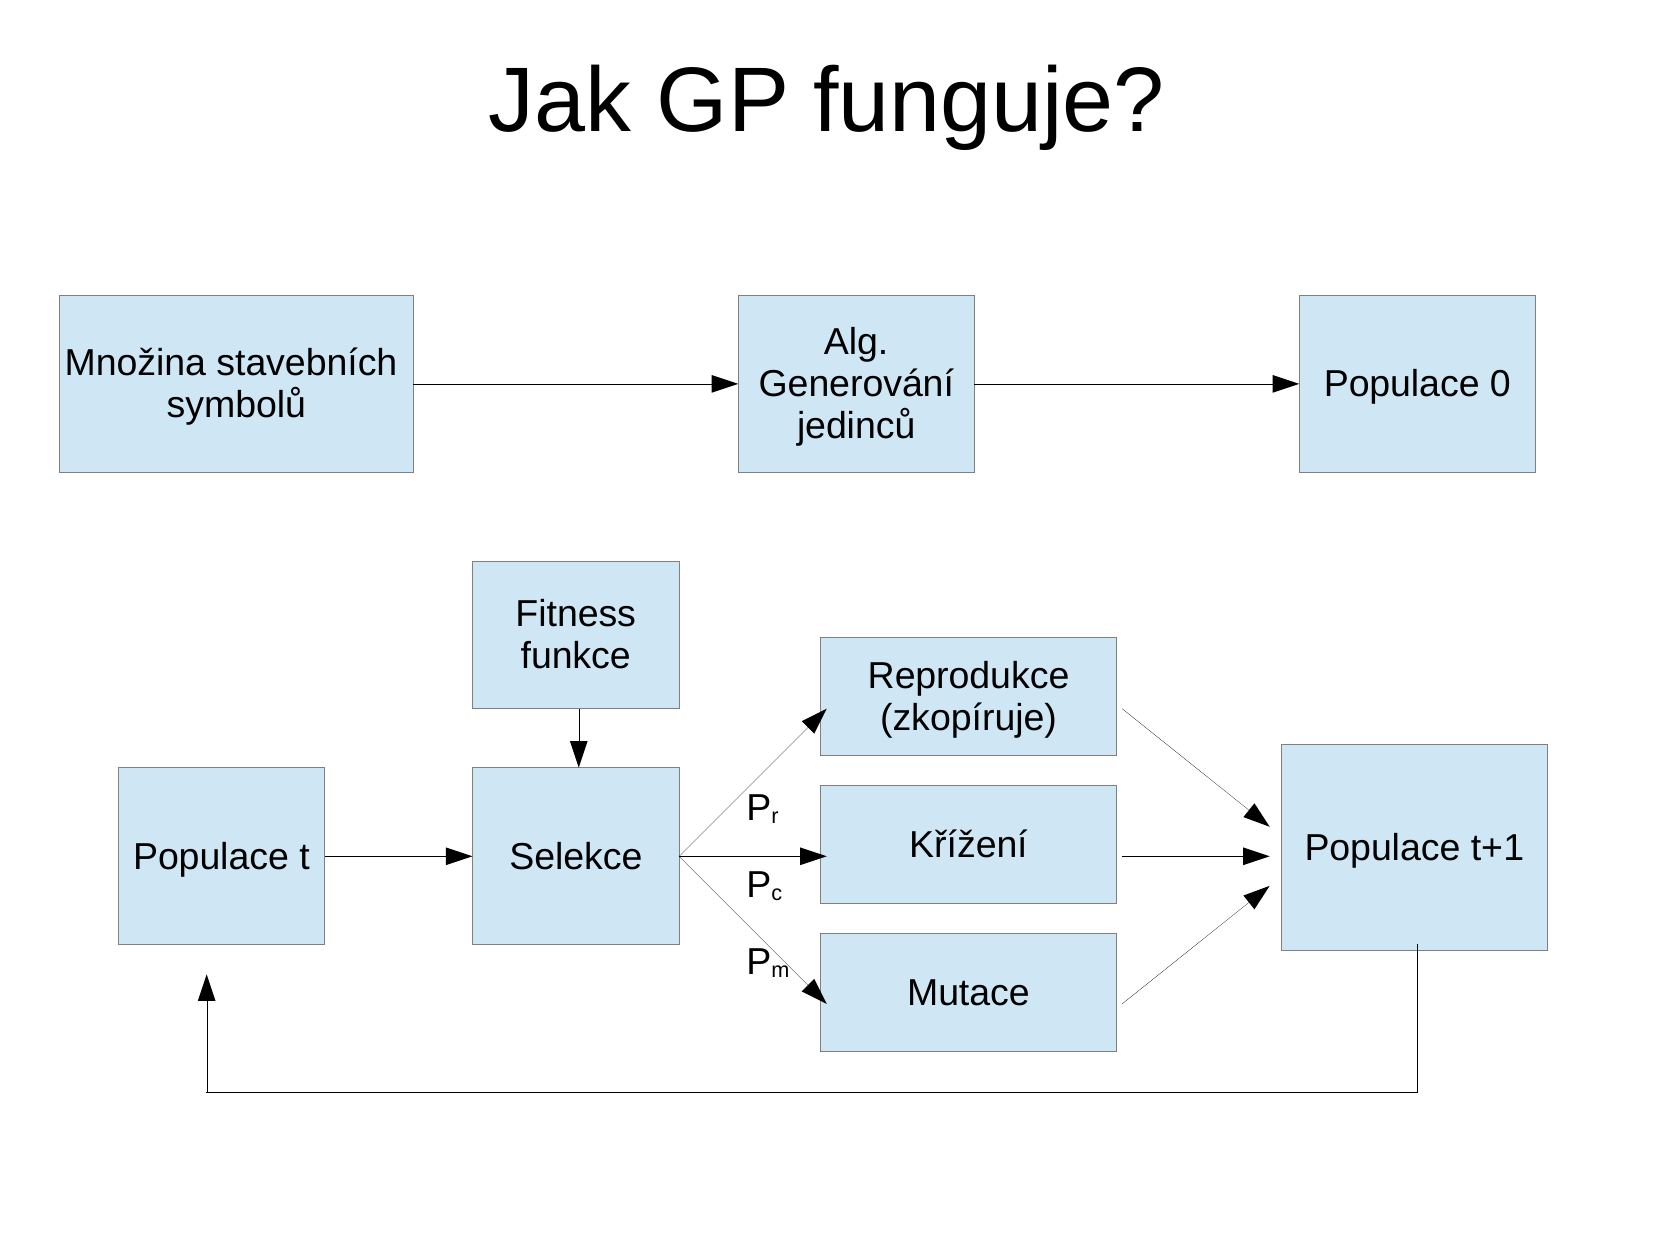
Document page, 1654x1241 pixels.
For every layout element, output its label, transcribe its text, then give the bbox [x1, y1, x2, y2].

text_box Mutace [820, 933, 1117, 1052]
text_box Pc [731, 856, 798, 926]
text_box Populace t [118, 767, 325, 945]
text_box Pr [731, 779, 794, 849]
text_box Křížení [820, 785, 1117, 904]
text_box Reprodukce (zkopíruje) [820, 637, 1117, 756]
text_box Alg. Generování jedinců [738, 295, 975, 473]
text_box Selekce [472, 767, 680, 945]
text_box Fitness funkce [472, 561, 680, 709]
text_box Pm [731, 933, 805, 1003]
text_box Populace t+1 [1281, 744, 1548, 951]
text_box Populace 0 [1299, 295, 1536, 473]
text_box Množina stavebních symbolů [59, 295, 414, 473]
title Jak GP funguje? [82, 0, 1571, 204]
